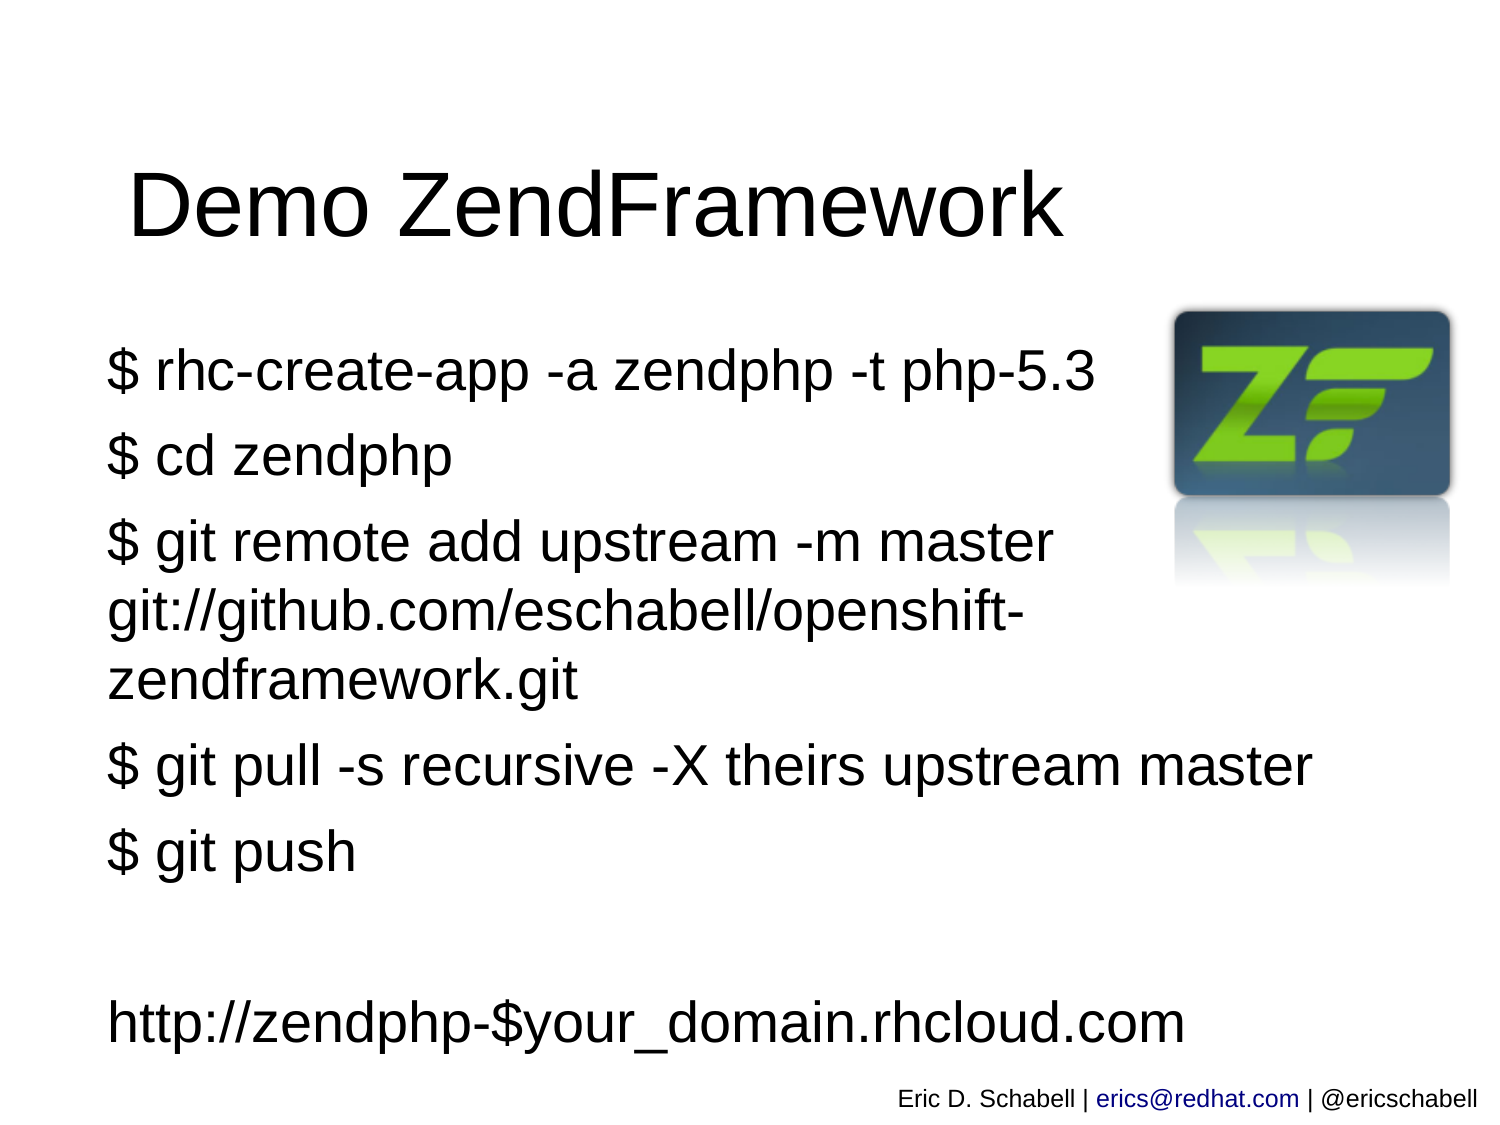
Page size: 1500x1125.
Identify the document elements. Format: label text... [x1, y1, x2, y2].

picture [1162, 299, 1463, 601]
title Demo ZendFramework [112, 82, 1388, 318]
list $ rhc-create-app -a zendphp -t php-5.3 $ cd zendphp $ git remote add upstream -m master git://github.com/eschabell/openshift-zendframework.git $ git pull -s recursive -X theirs upstream master $ git push http://zendphp-$your_domain.rhcloud.com [37, 324, 1463, 1068]
